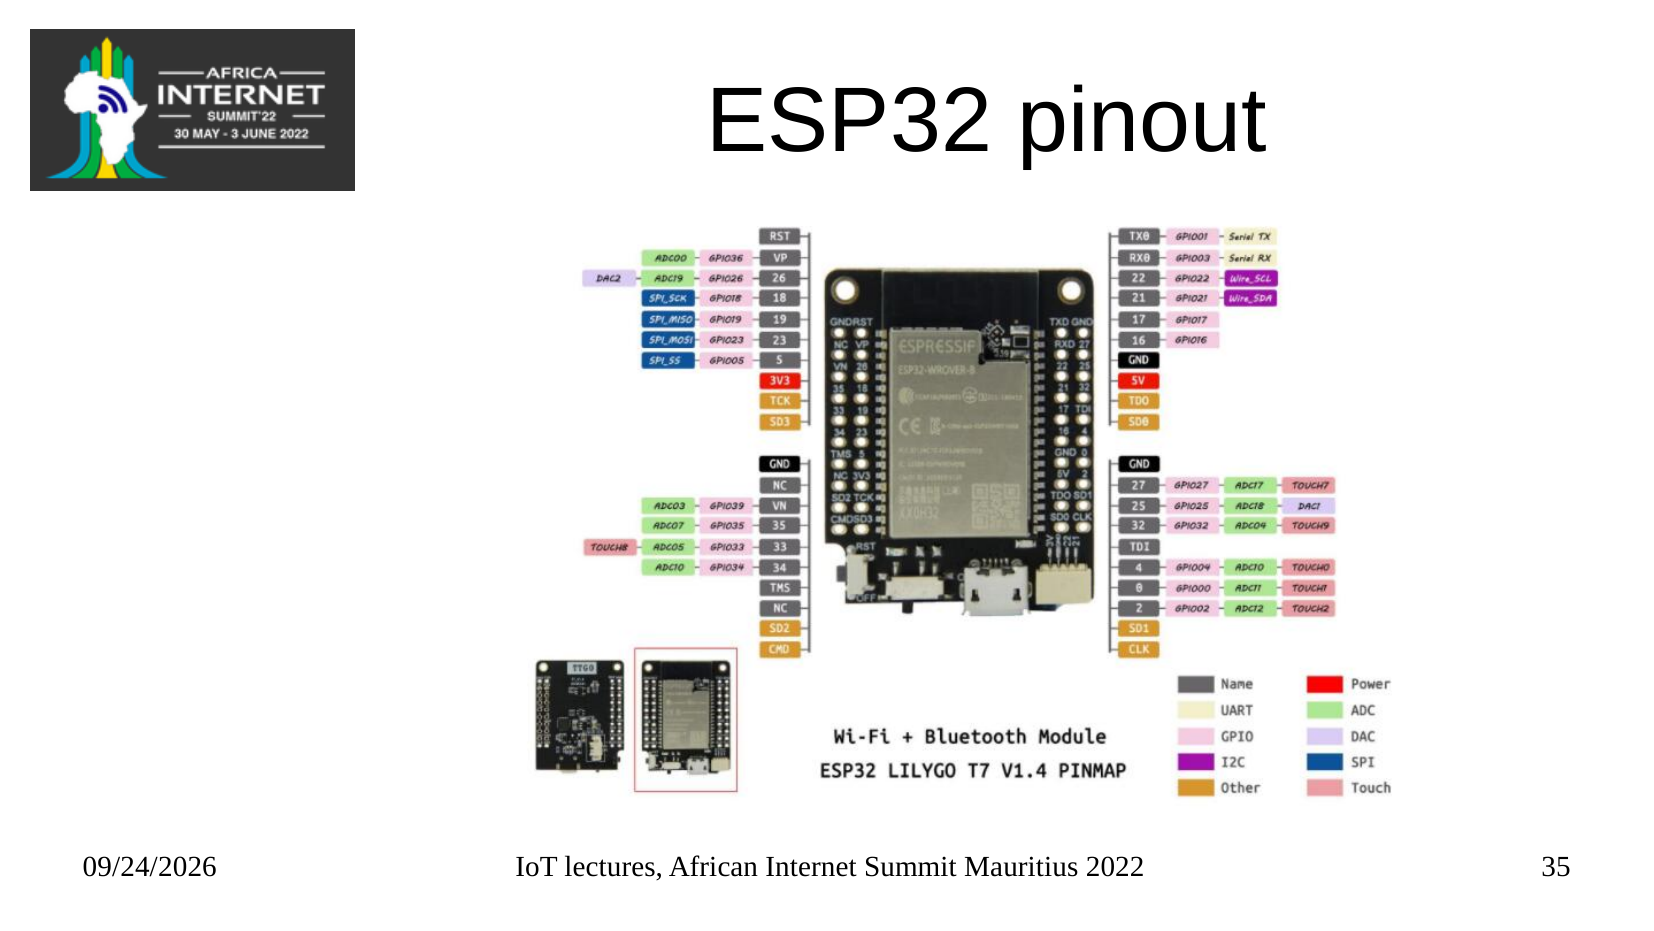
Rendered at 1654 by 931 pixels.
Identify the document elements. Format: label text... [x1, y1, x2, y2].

picture [30, 29, 355, 191]
title ESP32 pinout [403, 37, 1571, 193]
picture [472, 171, 1447, 854]
